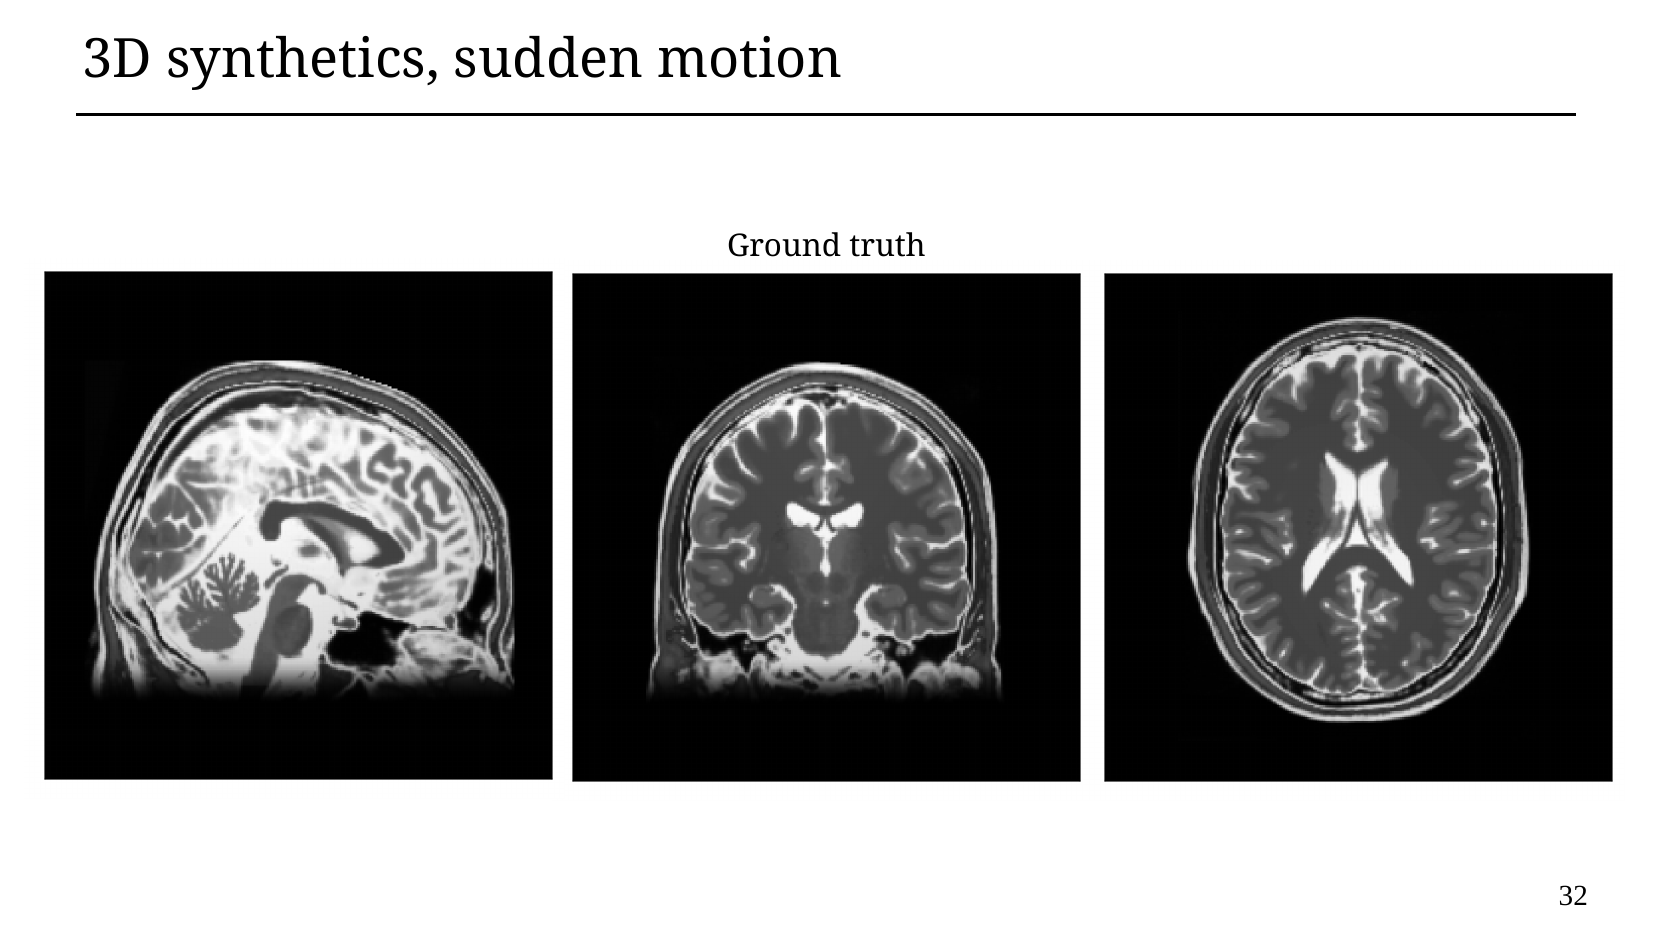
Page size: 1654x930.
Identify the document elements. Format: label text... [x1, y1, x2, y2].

picture [24, 258, 1625, 801]
text_box Ground truth [361, 215, 1292, 267]
title 3D synthetics, sudden motion [82, 7, 1571, 105]
